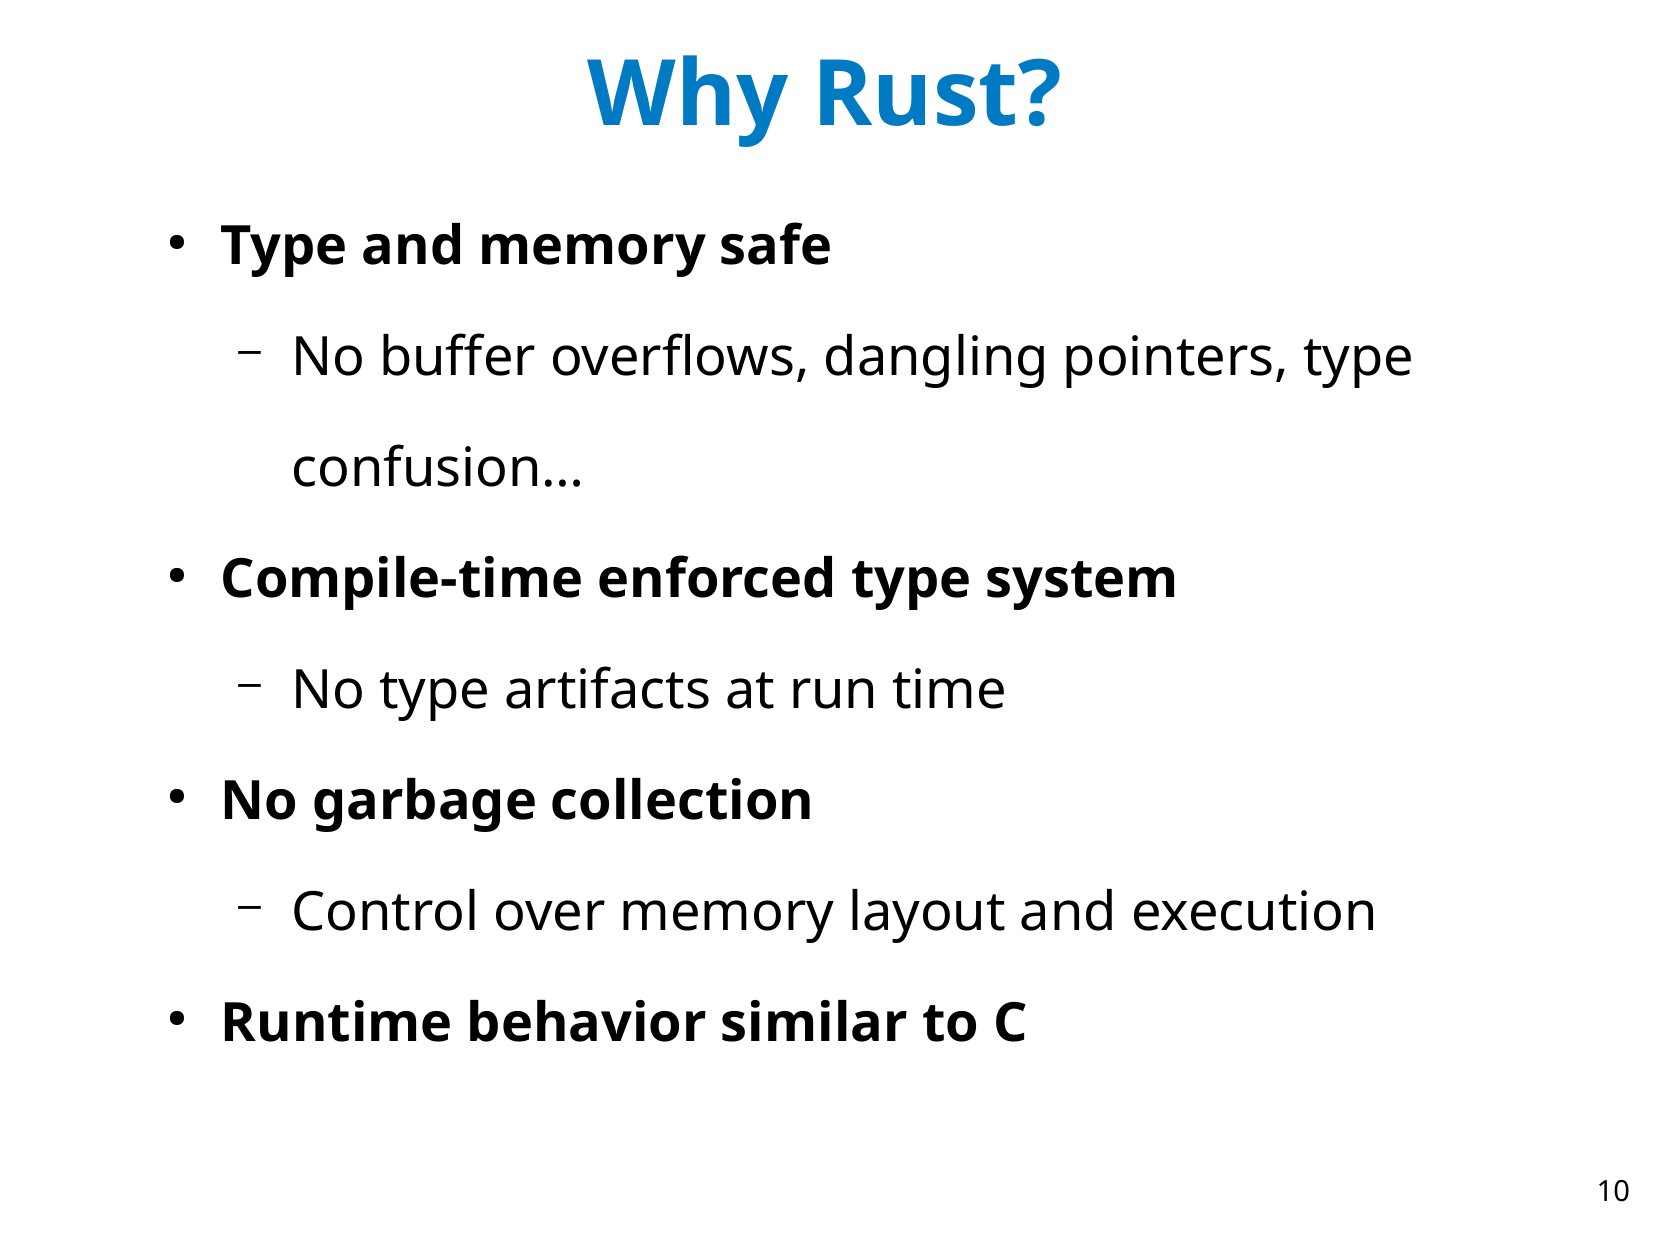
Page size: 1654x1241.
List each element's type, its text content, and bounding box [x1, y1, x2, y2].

text_box Type and memory safe No buffer overflows, dangling pointers, type confusion… Compile-time enforced type system No type artifacts at run time No garbage collection Control over memory layout and execution Runtime behavior similar to C [134, 151, 1537, 1075]
text_box Why Rust? [0, 0, 1651, 181]
